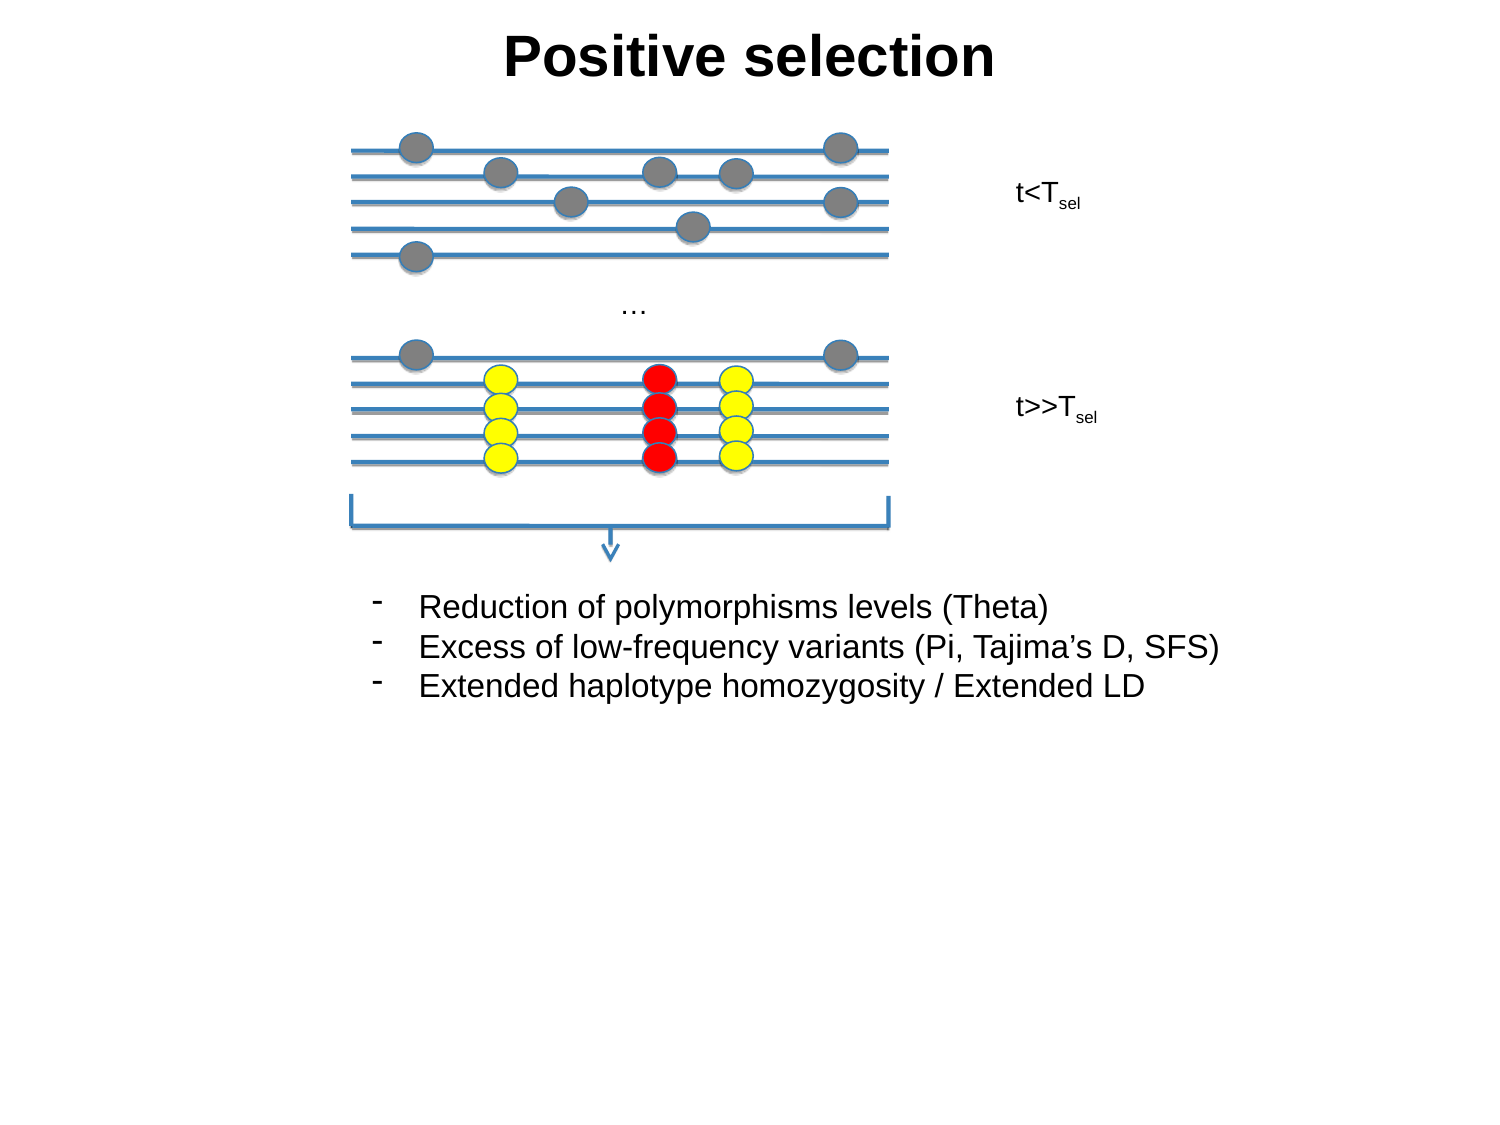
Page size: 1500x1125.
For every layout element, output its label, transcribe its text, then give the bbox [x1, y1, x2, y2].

text_box [399, 132, 434, 163]
text_box [719, 366, 754, 471]
text_box [399, 241, 434, 272]
text_box t<Tsel [1001, 165, 1163, 221]
text_box [823, 133, 858, 163]
text_box [554, 187, 589, 217]
title Positive selection [75, 3, 1425, 103]
text_box [642, 157, 677, 188]
text_box Reduction of polymorphisms levels (Theta) Excess of low-frequency variants (Pi, Tajima’s D, SFS) Extended haplotype homozygosity / Extended LD [356, 577, 1237, 713]
text_box [676, 212, 711, 242]
text_box [823, 187, 858, 218]
text_box [399, 340, 434, 370]
text_box [484, 365, 518, 474]
text_box [484, 157, 518, 188]
text_box [823, 340, 858, 371]
text_box [719, 158, 754, 189]
text_box [642, 364, 677, 473]
text_box … [604, 278, 664, 328]
text_box t>>Tsel [1001, 379, 1163, 435]
